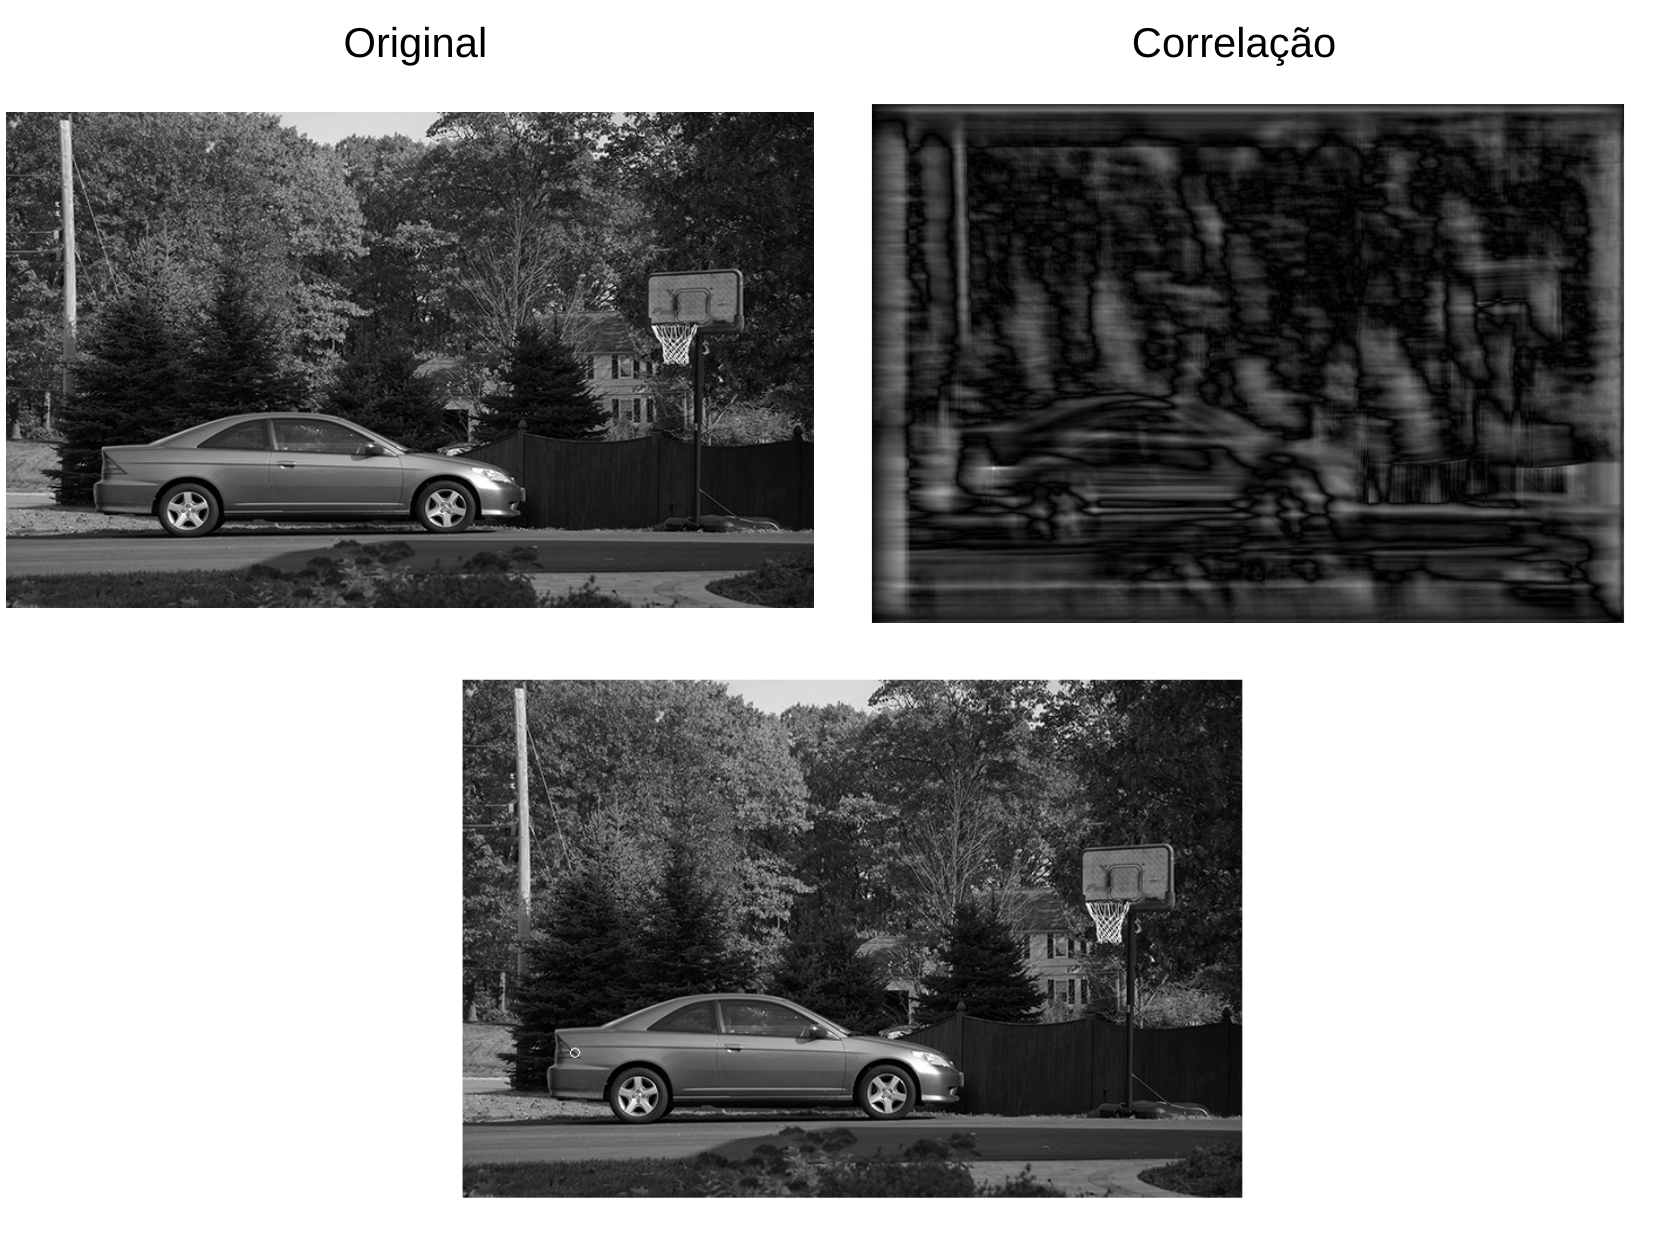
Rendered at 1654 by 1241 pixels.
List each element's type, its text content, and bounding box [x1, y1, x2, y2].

text_box Original [313, 7, 503, 74]
text_box Correlação [1102, 7, 1352, 74]
picture [6, 73, 1654, 1241]
